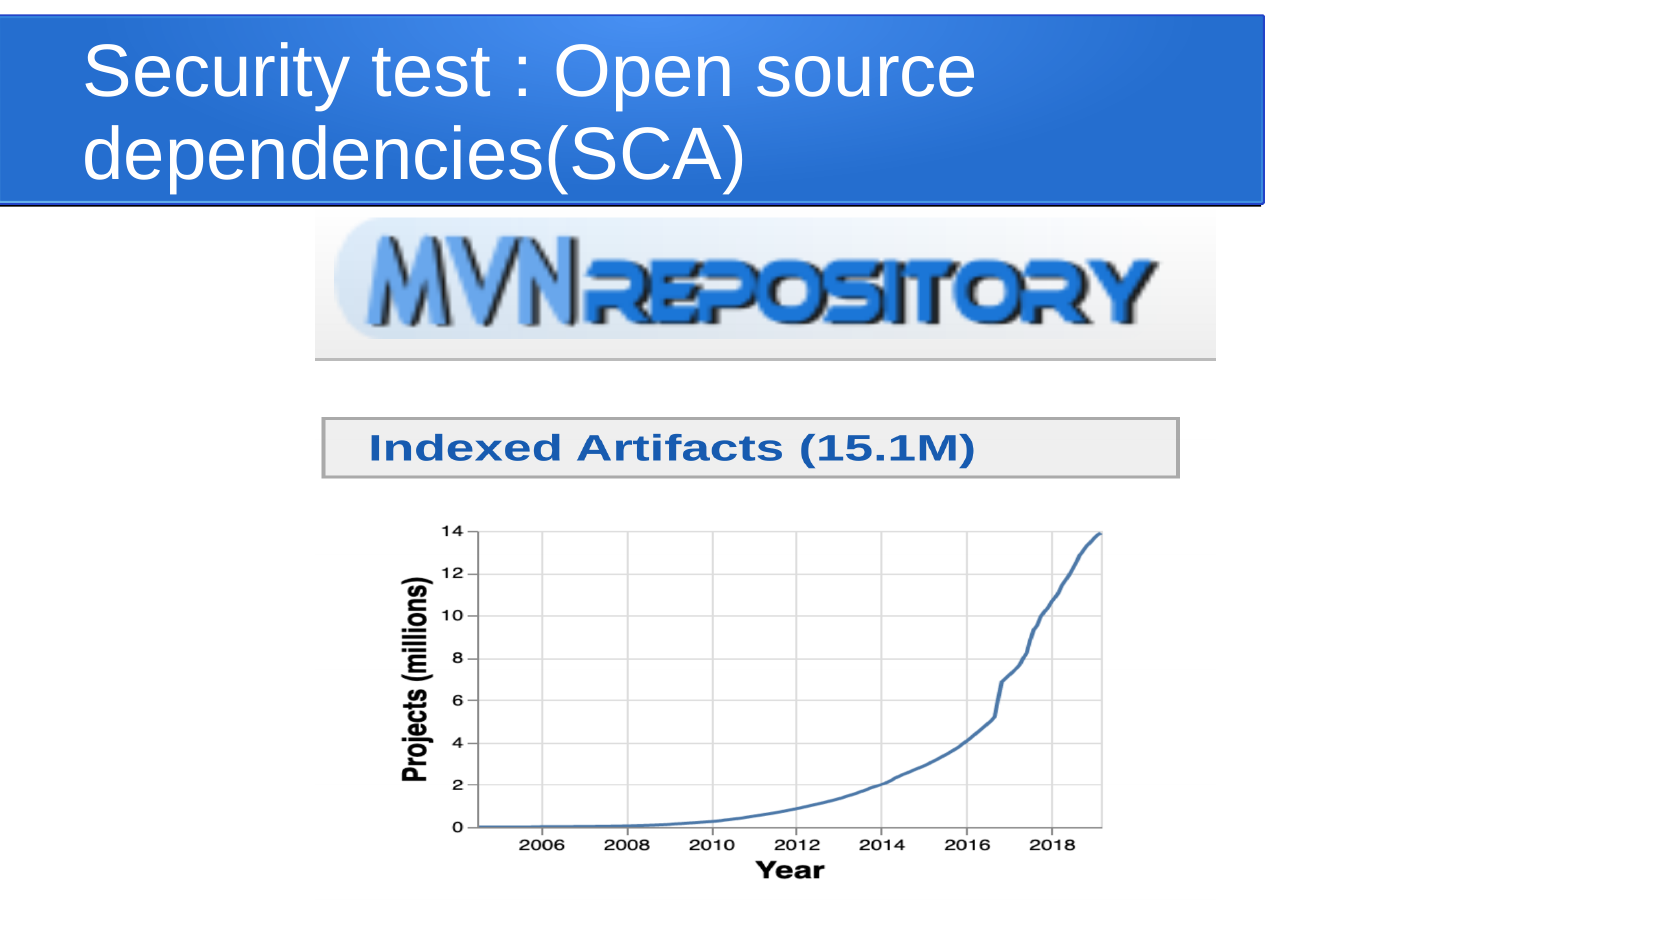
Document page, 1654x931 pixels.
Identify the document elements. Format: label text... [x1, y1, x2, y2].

picture [315, 209, 1216, 900]
title Security test : Open source dependencies(SCA) [82, 29, 1235, 196]
